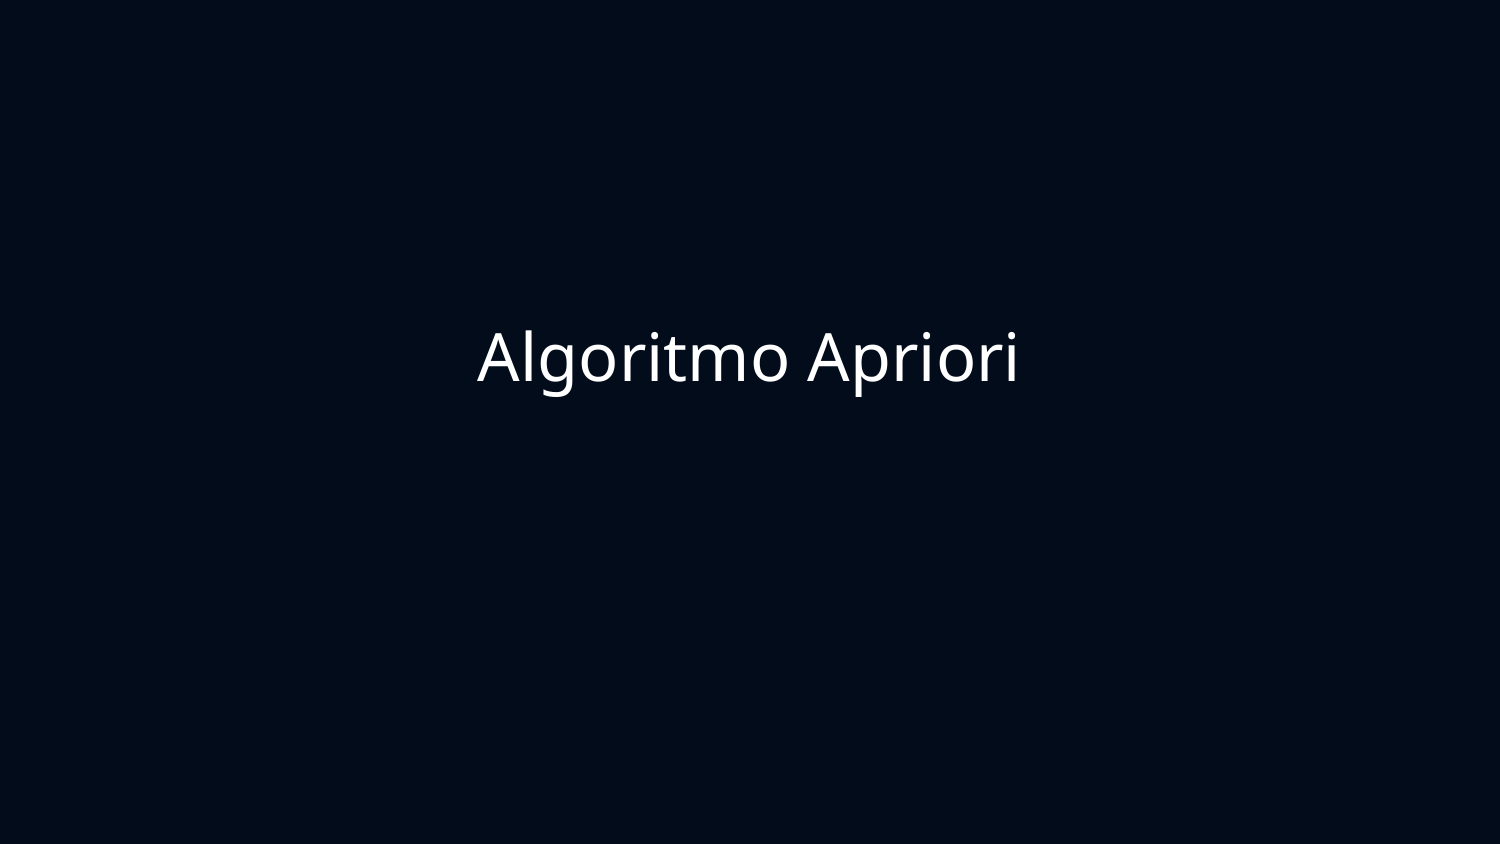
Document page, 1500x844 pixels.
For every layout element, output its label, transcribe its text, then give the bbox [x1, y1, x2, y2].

title Algoritmo Apriori [80, 287, 1420, 422]
